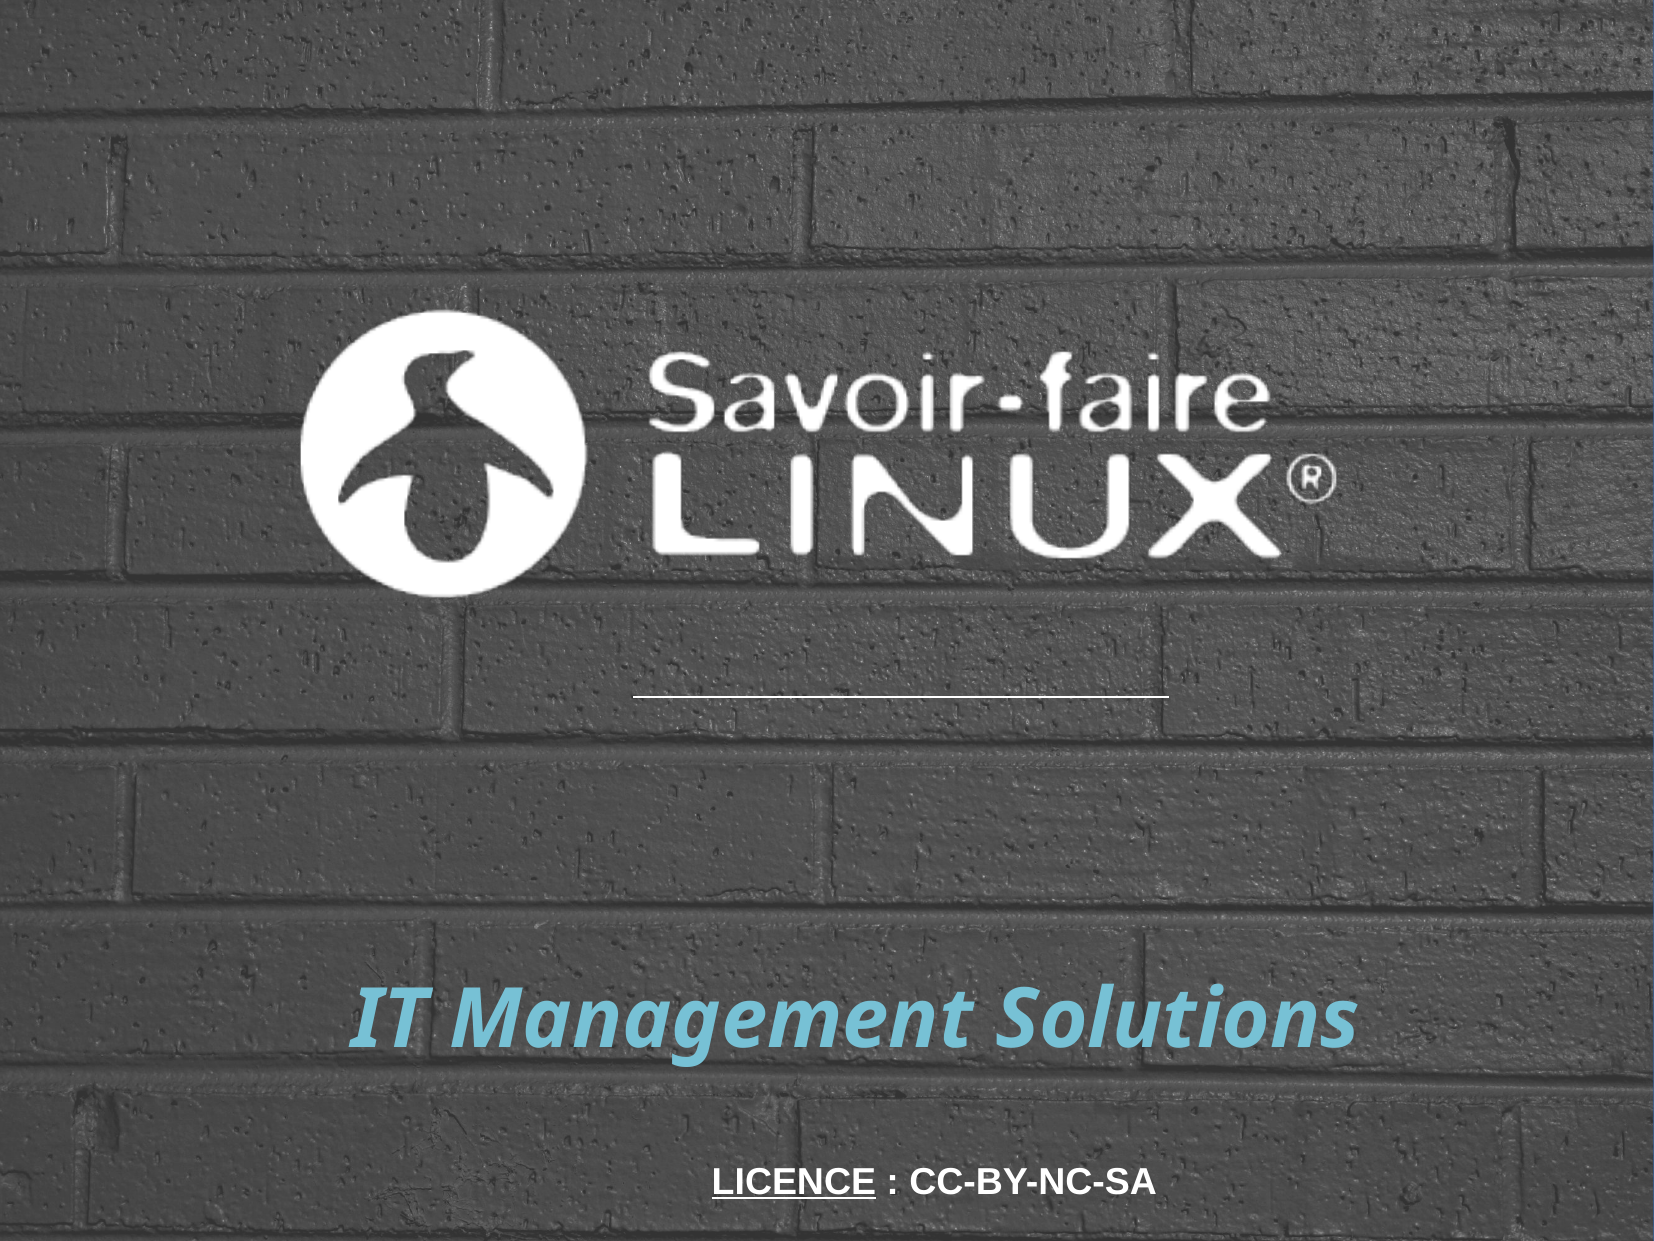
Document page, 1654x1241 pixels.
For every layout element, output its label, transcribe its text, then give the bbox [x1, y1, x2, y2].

text_box IT Management Solutions [106, 360, 1607, 1179]
picture [0, 0, 1654, 1241]
text_box LICENCE : CC-BY-NC-SA [696, 1153, 1182, 1217]
